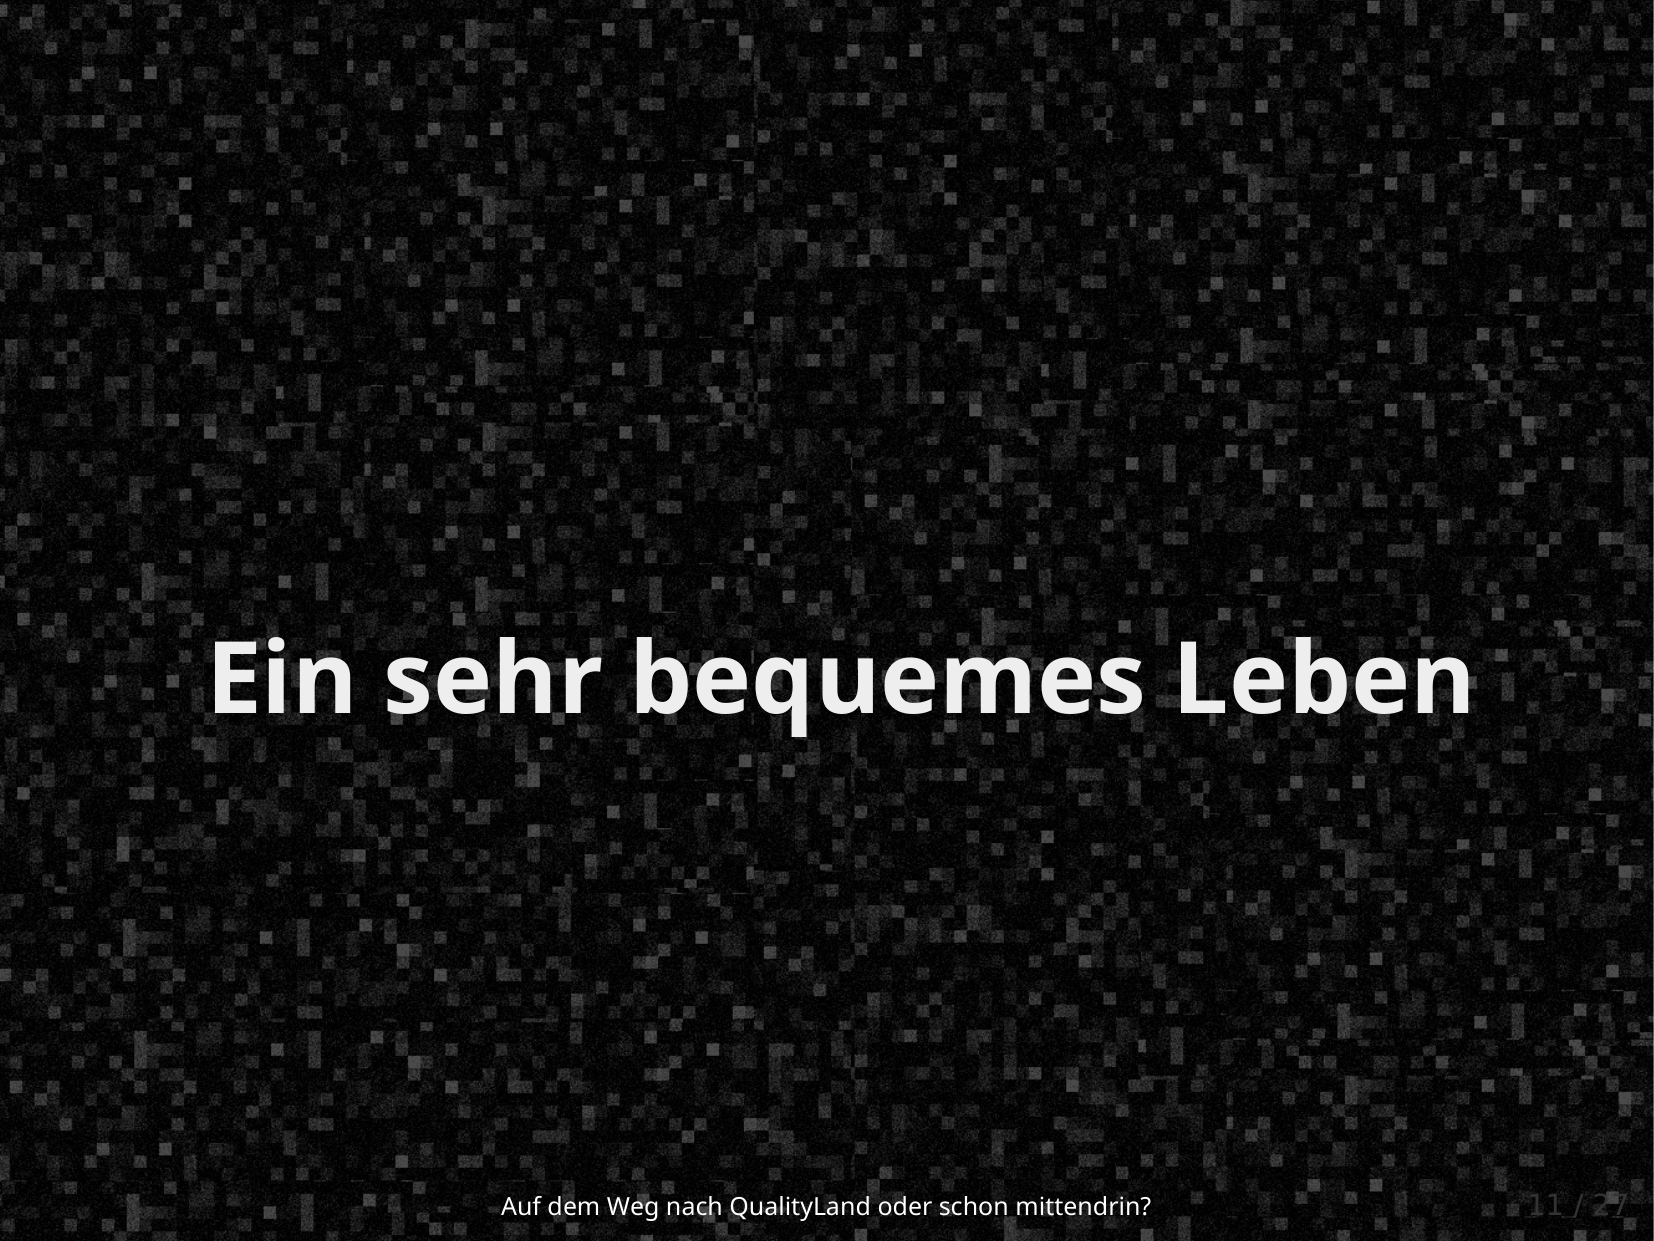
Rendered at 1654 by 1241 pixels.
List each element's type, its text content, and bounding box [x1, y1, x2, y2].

title Ein sehr bequemes Leben [147, 609, 1536, 741]
picture [0, 0, 1654, 1241]
